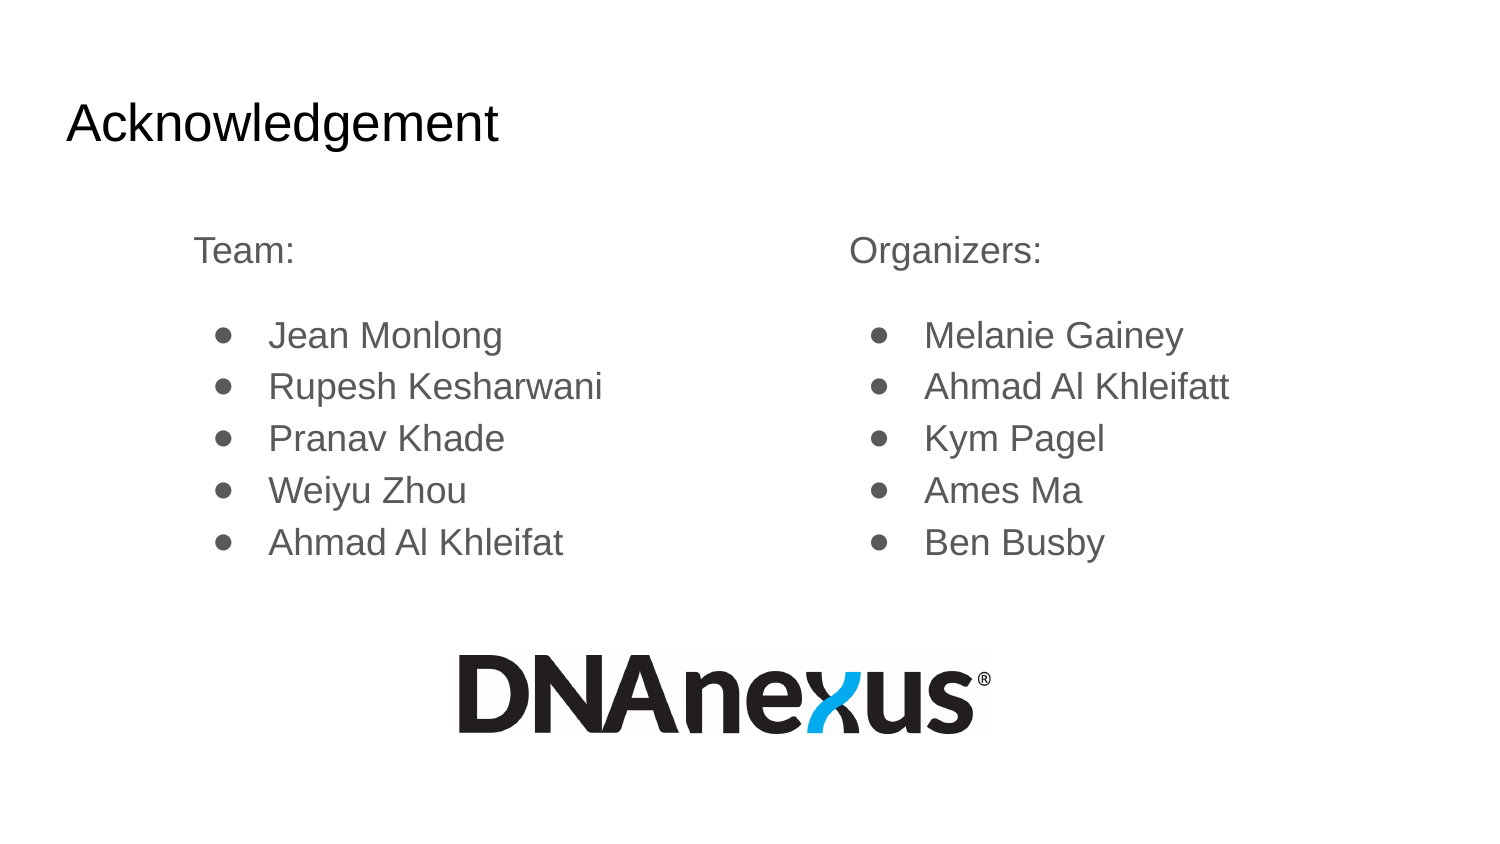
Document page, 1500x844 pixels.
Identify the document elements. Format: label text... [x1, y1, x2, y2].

text_box Organizers: Melanie Gainey Ahmad Al Khleifatt Kym Pagel Ames Ma Ben Busby [834, 203, 1410, 596]
picture [458, 654, 992, 735]
title Acknowledgement [51, 72, 1449, 167]
text_box Team: Jean Monlong Rupesh Kesharwani Pranav Khade Weiyu Zhou Ahmad Al Khleifat [178, 203, 754, 596]
